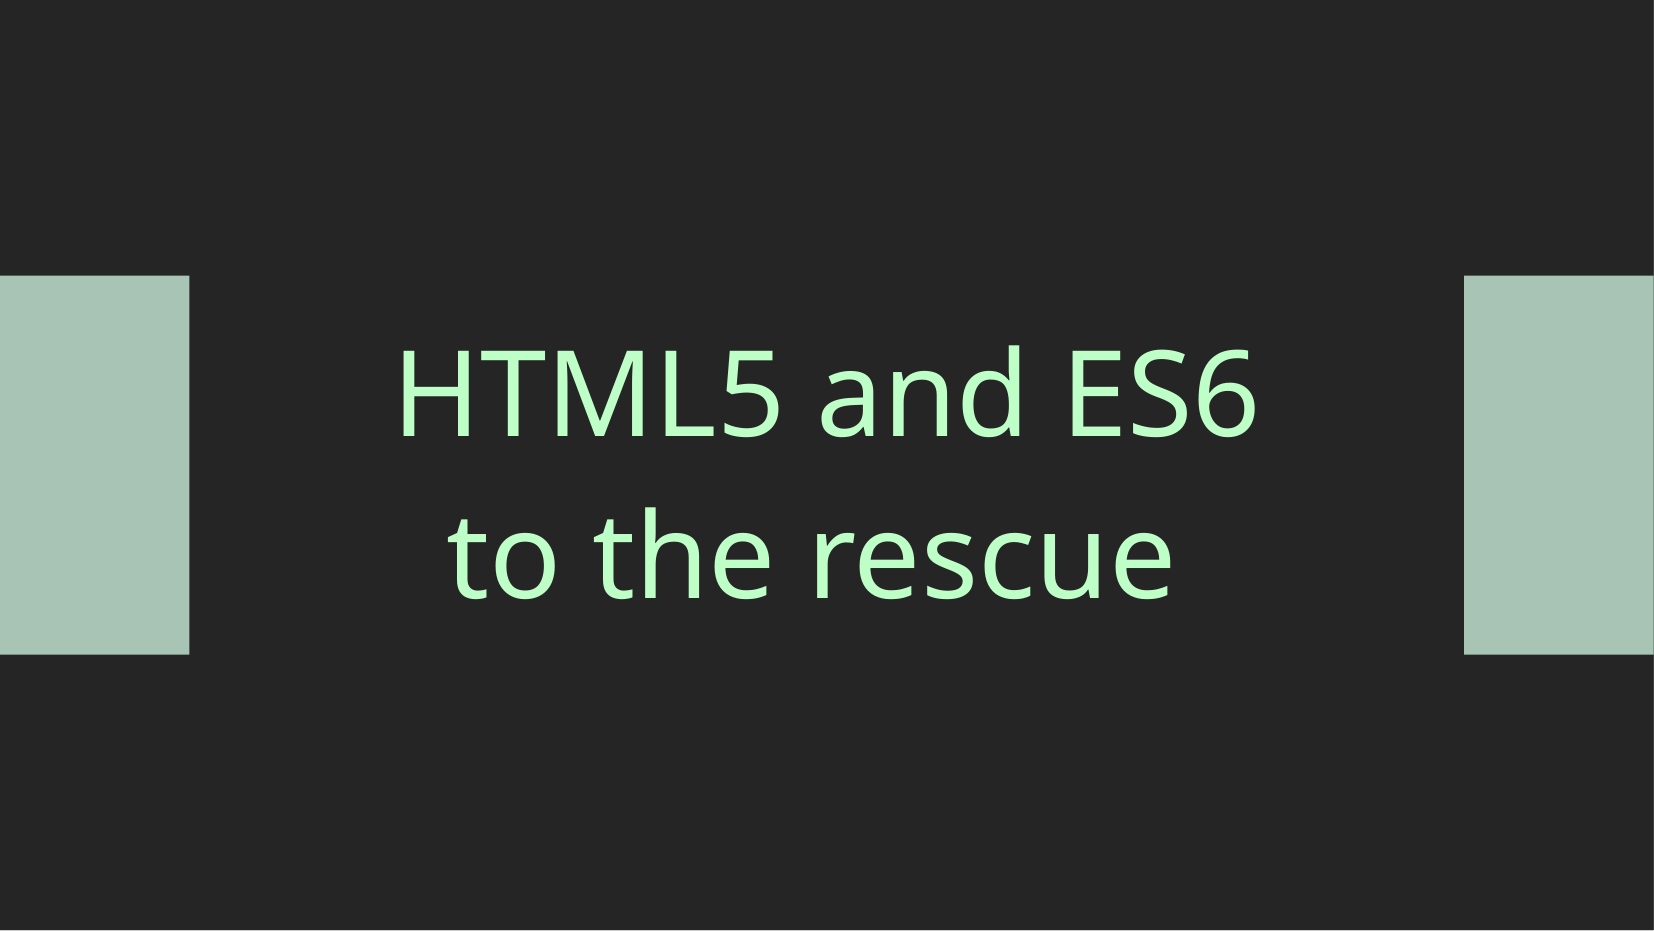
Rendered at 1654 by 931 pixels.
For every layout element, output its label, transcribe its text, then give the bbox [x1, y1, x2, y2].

title HTML5 and ES6 to the rescue [194, 283, 1459, 659]
